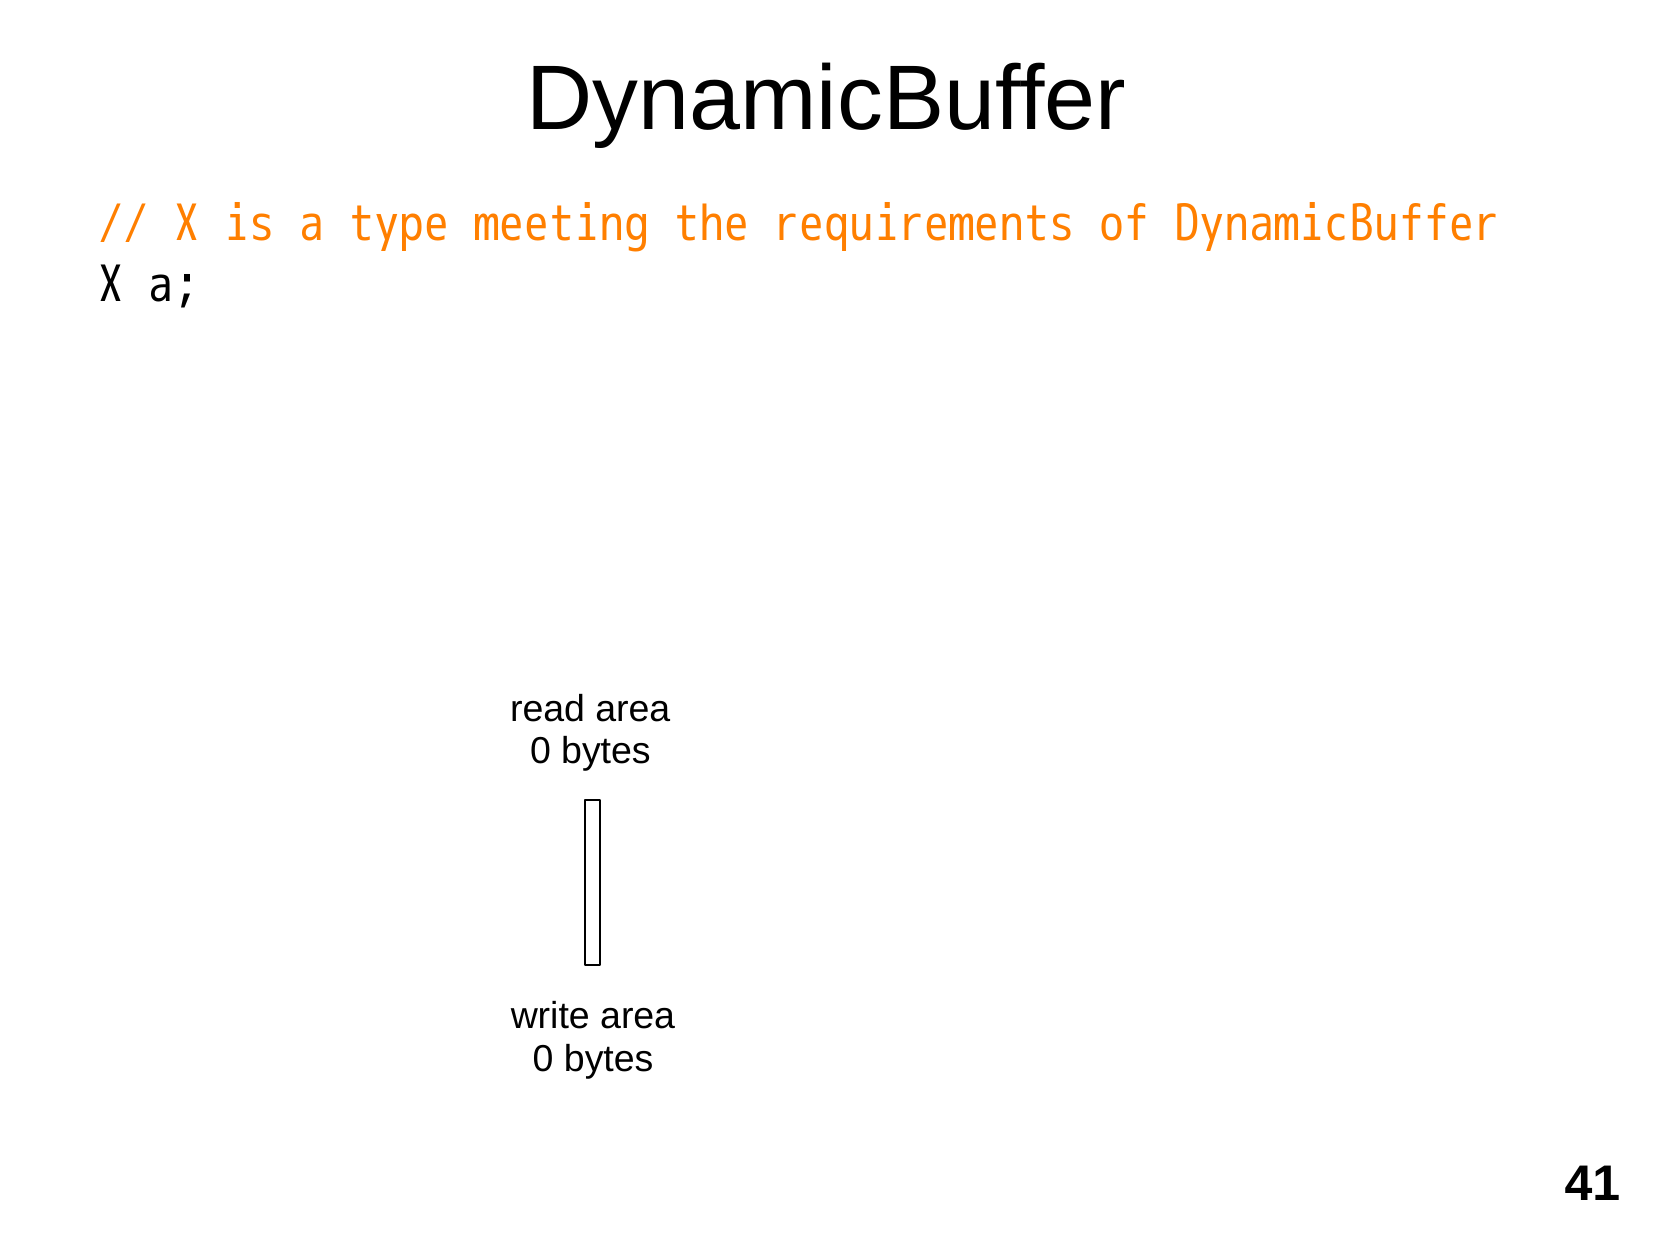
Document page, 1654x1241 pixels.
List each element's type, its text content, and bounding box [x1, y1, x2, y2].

text_box read area 0 bytes [495, 680, 686, 779]
text_box [584, 800, 600, 966]
title DynamicBuffer [82, 15, 1571, 181]
text_box // X is a type meeting the requirements of DynamicBuffer X a; [84, 190, 1570, 436]
text_box write area 0 bytes [496, 987, 691, 1086]
